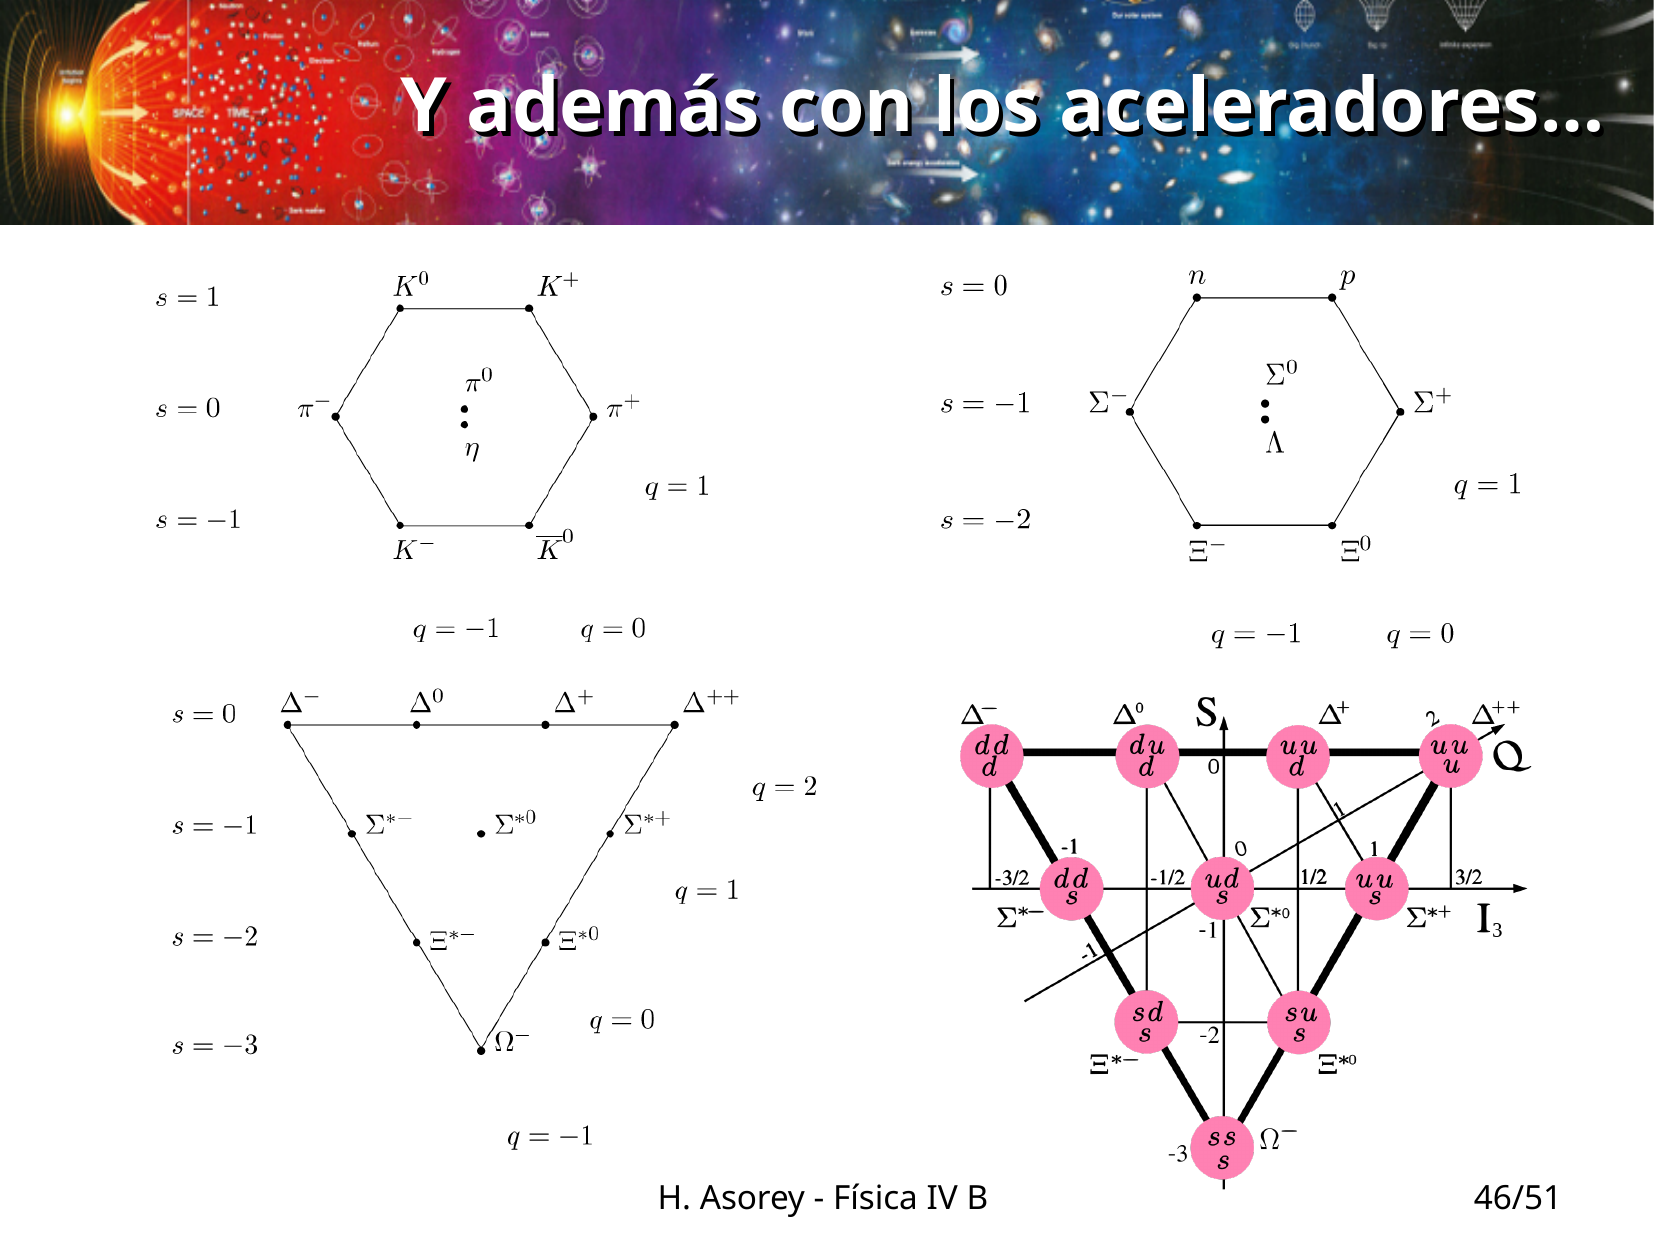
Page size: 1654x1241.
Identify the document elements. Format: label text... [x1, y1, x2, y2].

picture [124, 254, 835, 1173]
title Y además con los aceleradores… [45, 15, 1606, 191]
picture [0, 0, 1654, 225]
picture [910, 254, 1545, 1208]
